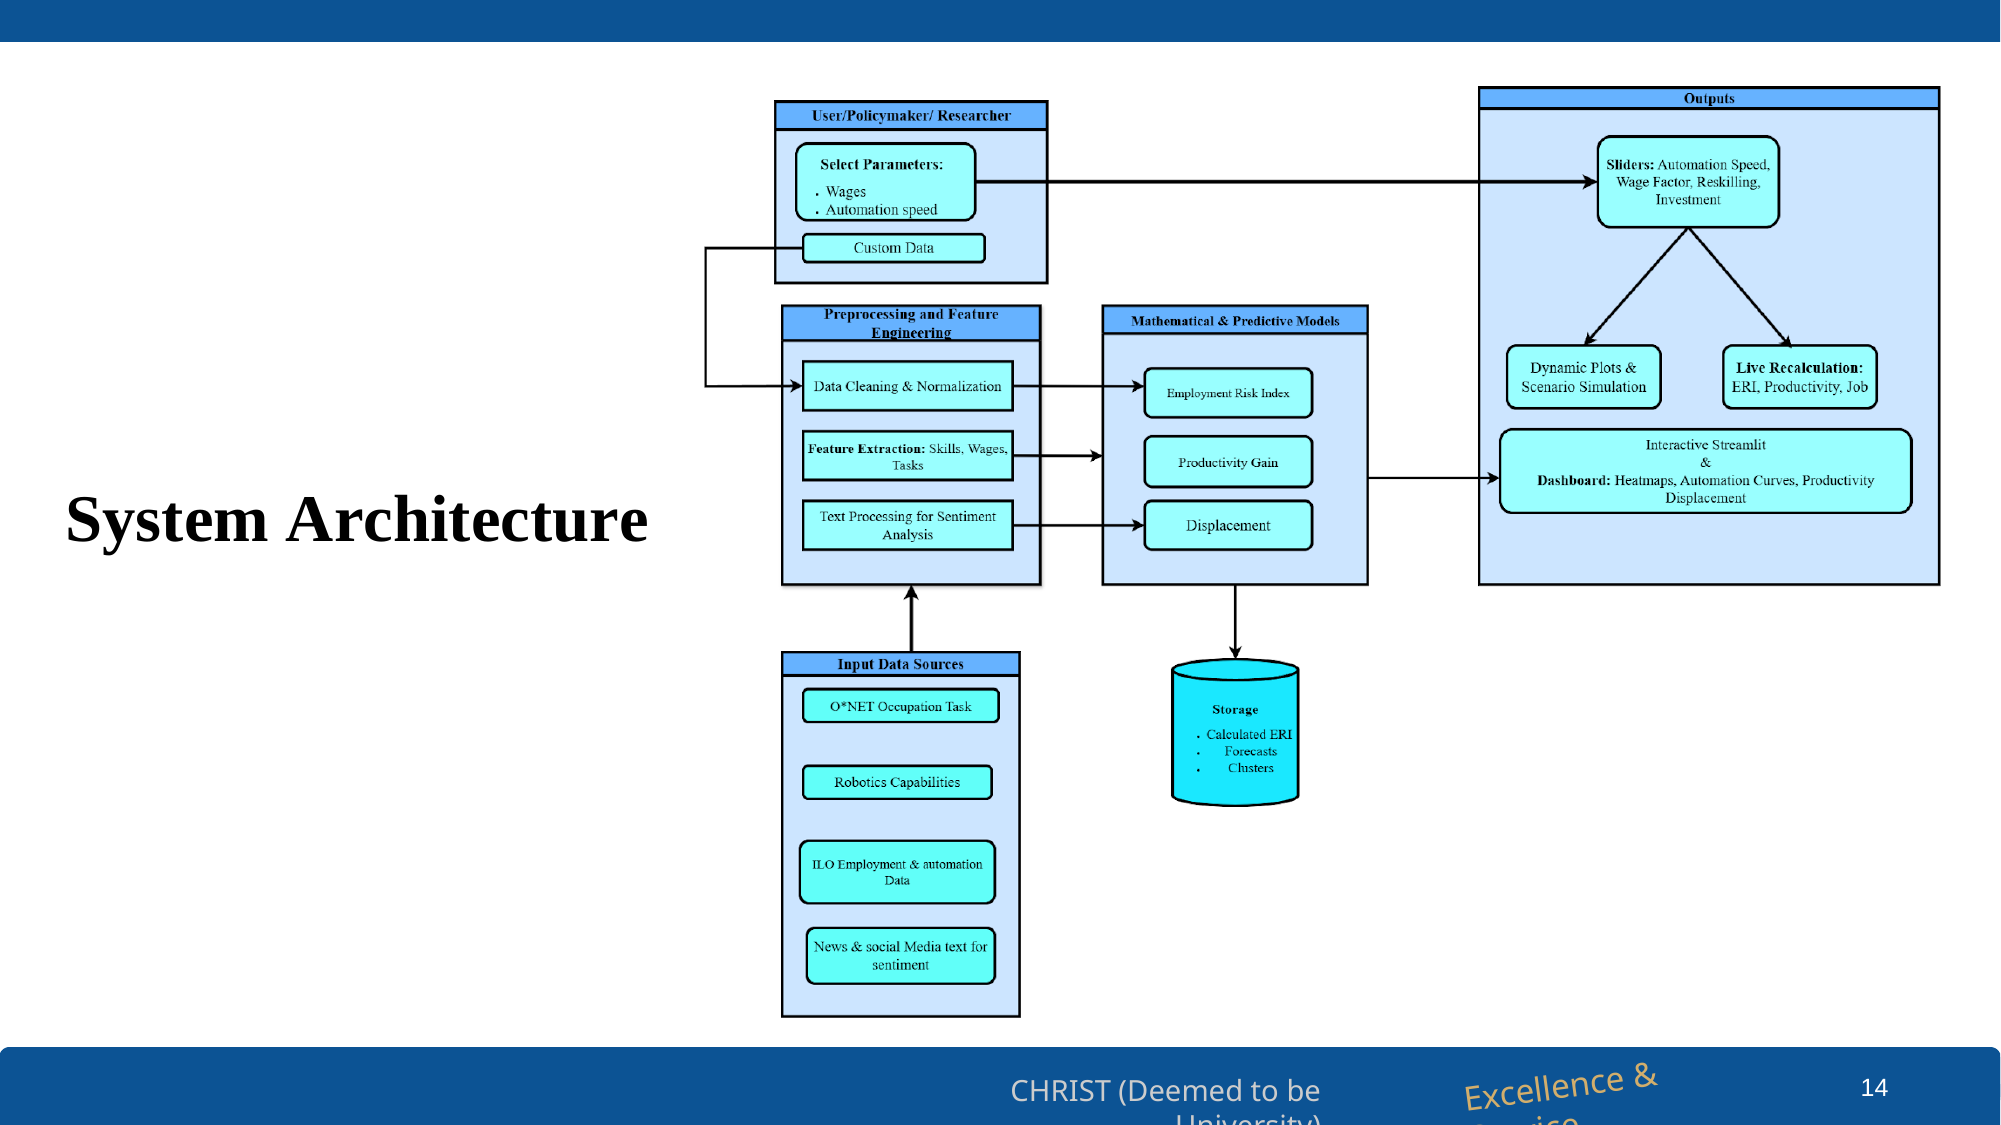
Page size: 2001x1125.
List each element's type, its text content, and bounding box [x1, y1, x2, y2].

text_box [1840, 1051, 1961, 1118]
picture [699, 86, 1941, 1018]
title System Architecture [45, 454, 699, 580]
